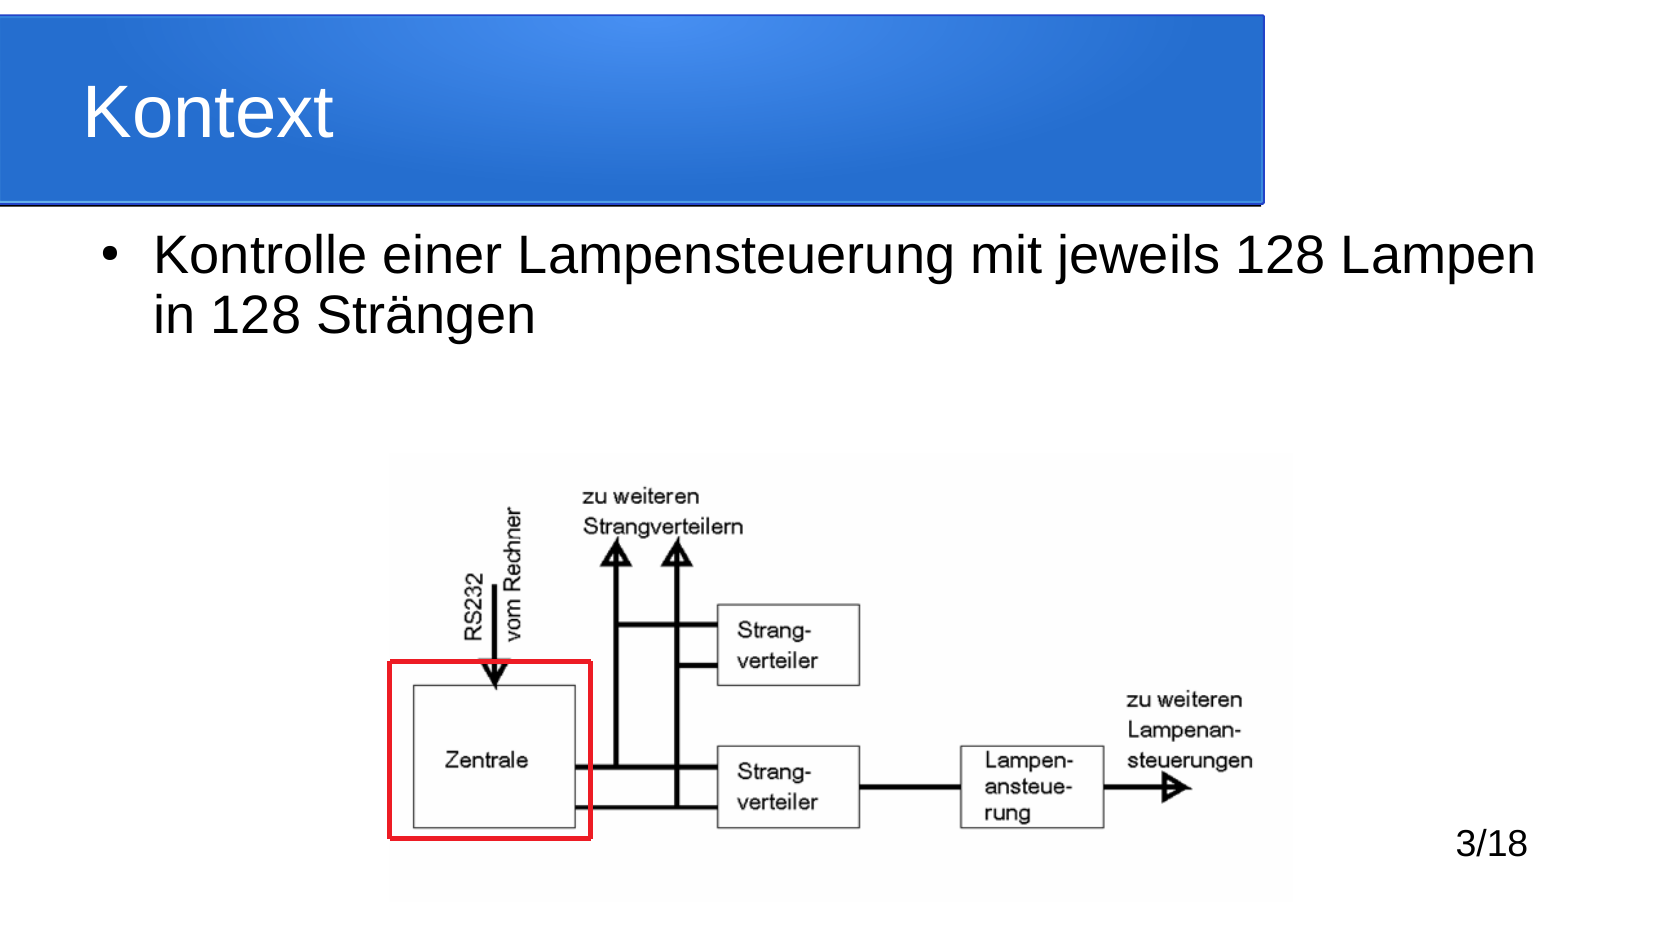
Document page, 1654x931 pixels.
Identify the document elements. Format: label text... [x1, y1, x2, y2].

title Kontext [82, 35, 1235, 189]
picture [359, 428, 1293, 902]
text_box 3/18 [1440, 814, 1630, 874]
list Kontrolle einer Lampensteuerung mit jeweils 128 Lampen in 128 Strängen [82, 224, 1571, 764]
